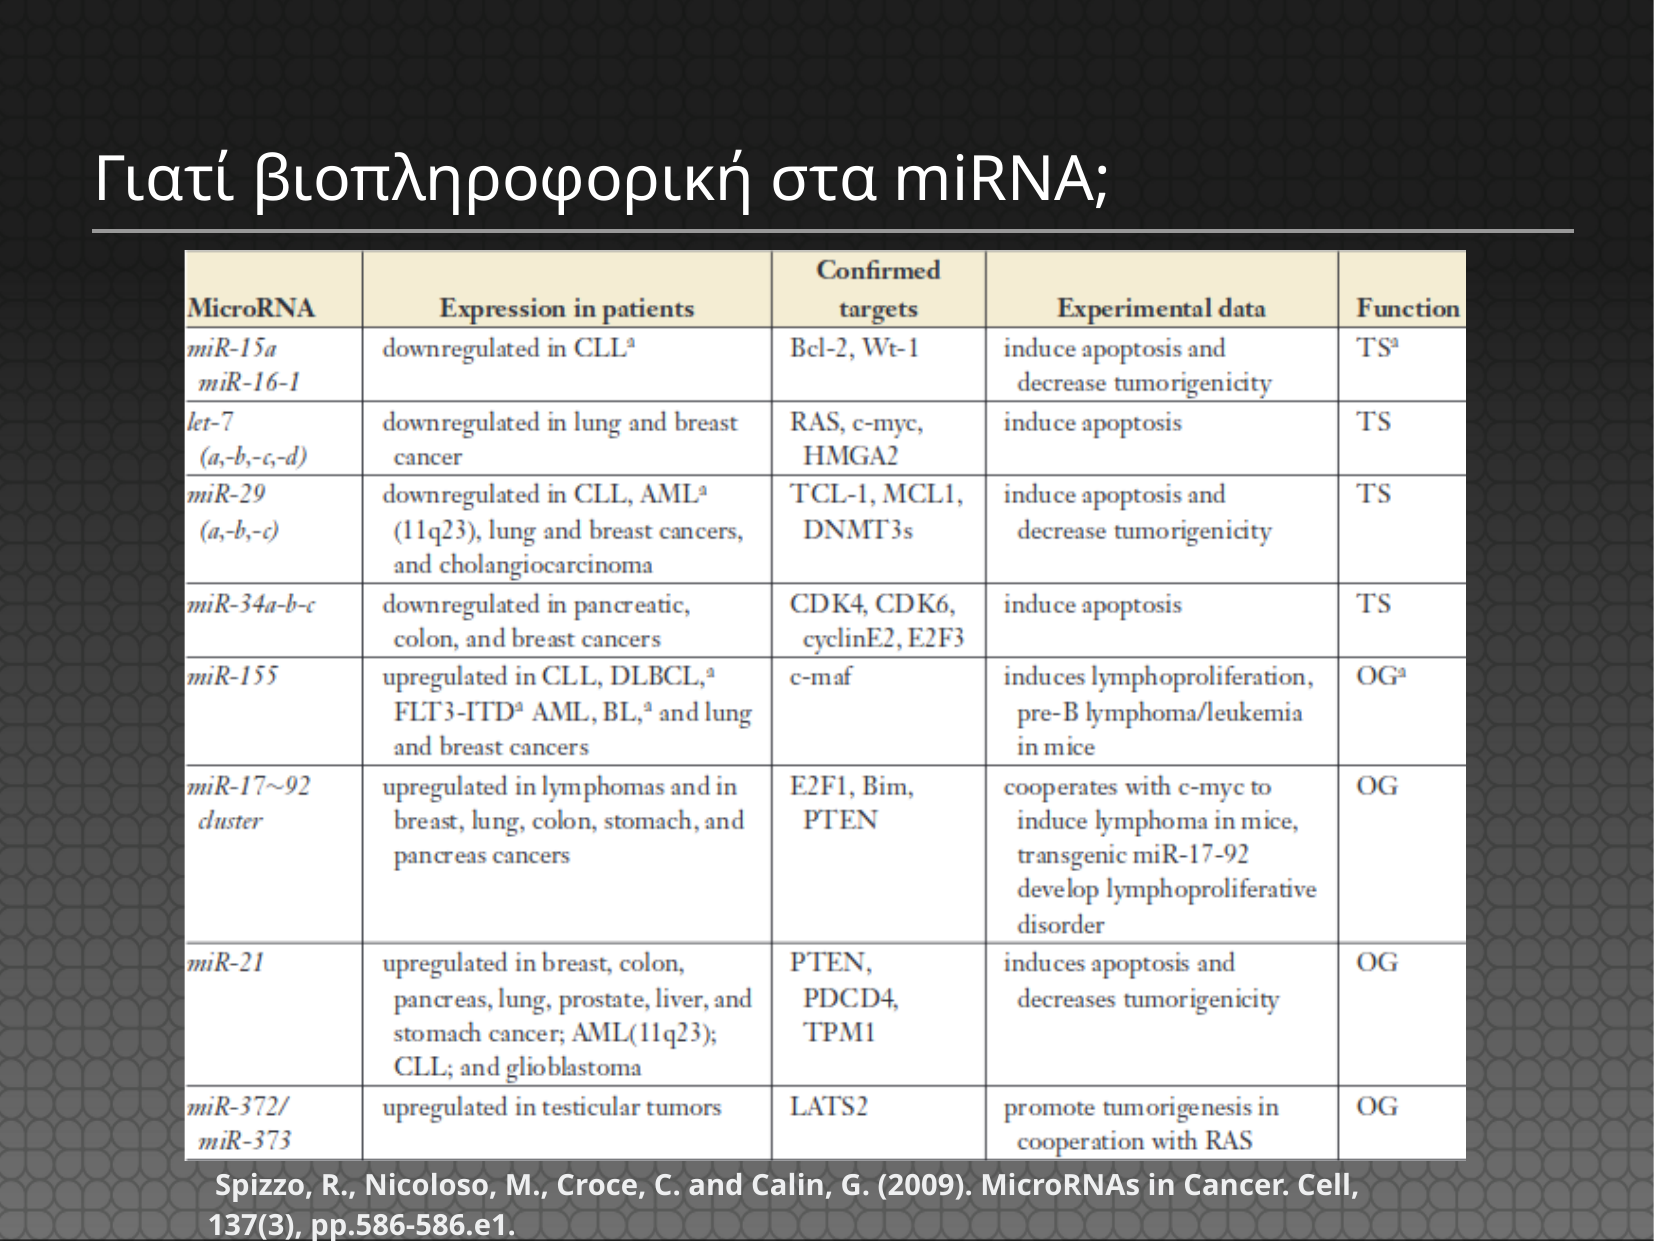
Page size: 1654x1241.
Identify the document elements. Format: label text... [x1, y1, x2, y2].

picture [0, 0, 1654, 1241]
title Γιατί βιοπληροφορική στα miRNA; [93, 100, 1654, 251]
text_box Spizzo, R., Nicoloso, M., Croce, C. and Calin, G. (2009). MicroRNAs in Cancer. Cell, 137(3), pp.586-586.e1. [192, 1156, 1471, 1241]
